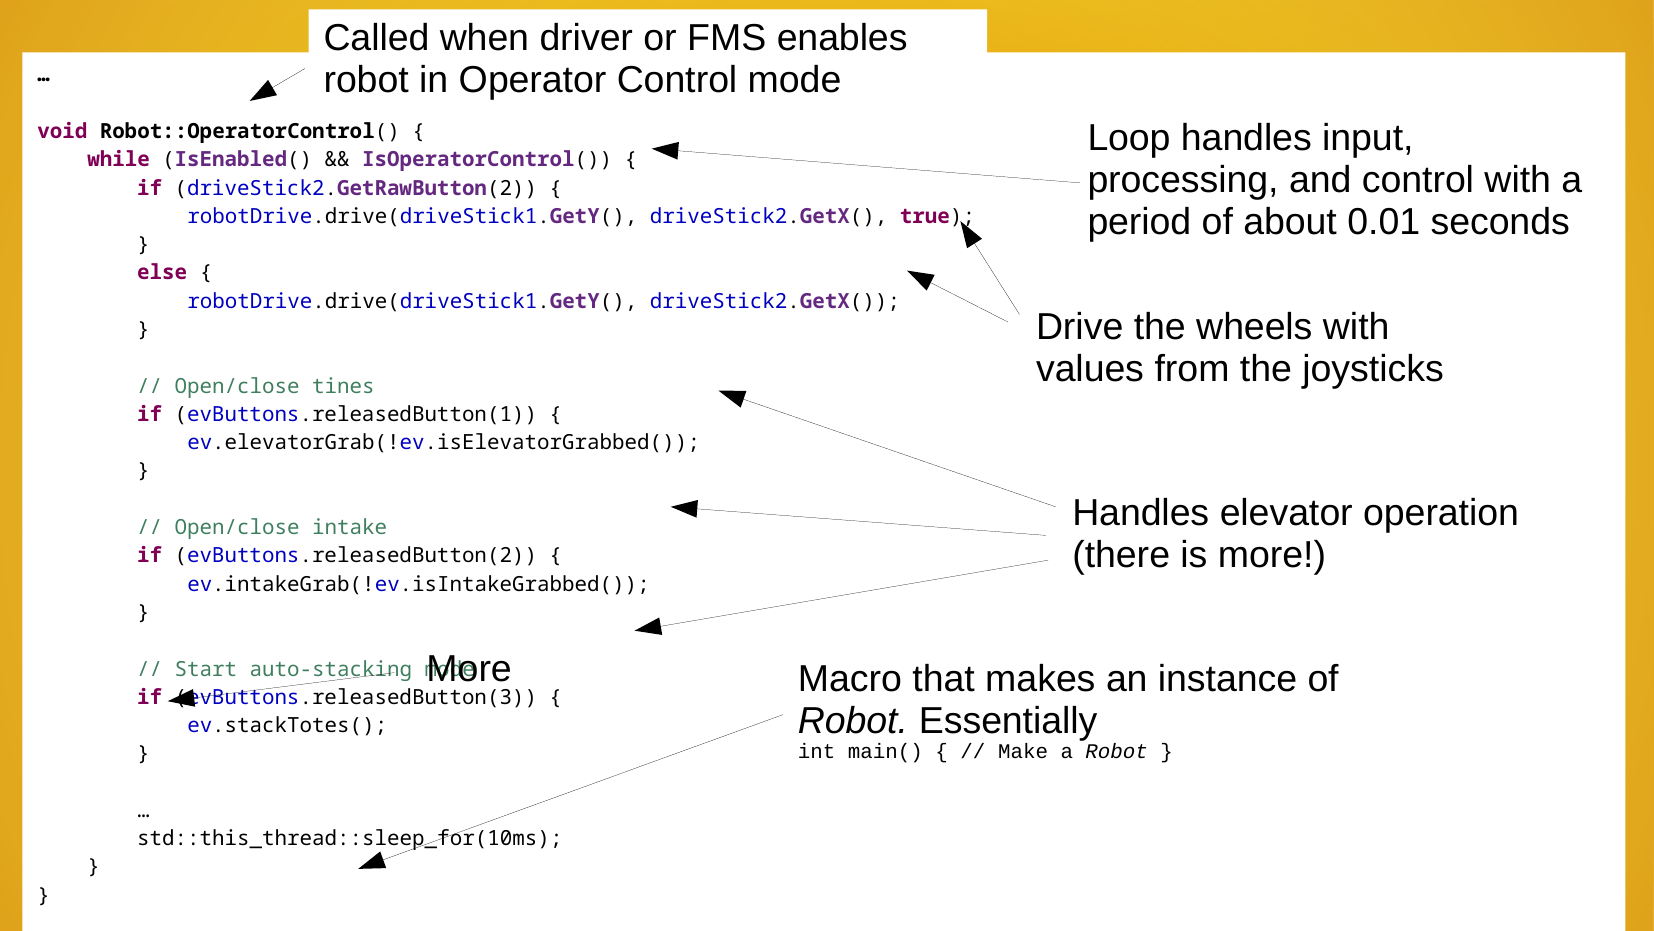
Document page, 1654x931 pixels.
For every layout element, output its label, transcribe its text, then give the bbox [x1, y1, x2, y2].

text_box Macro that makes an instance of Robot. Essentially int main() { // Make a Robot } [783, 649, 1393, 773]
text_box … void Robot::OperatorControl() { while (IsEnabled() && IsOperatorControl()) { if (driveStick2.GetRawButton(2)) { robotDrive.drive(driveStick1.GetY(), driveStick2.GetX(), true); } else { robotDrive.drive(driveStick1.GetY(), driveStick2.GetX()); } // Open/close tines if (evButtons.releasedButton(1)) { ev.elevatorGrab(!ev.isElevatorGrabbed()); } // Open/close intake if (evButtons.releasedButton(2)) { ev.intakeGrab(!ev.isIntakeGrabbed()); } // Start auto-stacking mode if (evButtons.releasedButton(3)) { ev.stackTotes(); } … std::this_thread::sleep_for(10ms); } } … START_ROBOT_CLASS(Robot); [22, 52, 1626, 893]
text_box Called when driver or FMS enables robot in Operator Control mode [308, 9, 988, 109]
text_box Drive the wheels with values from the joysticks [1021, 298, 1481, 397]
text_box Loop handles input, processing, and control with a period of about 0.01 seconds [1072, 109, 1614, 266]
text_box Handles elevator operation (there is more!) [1057, 483, 1548, 583]
text_box More [411, 640, 553, 698]
